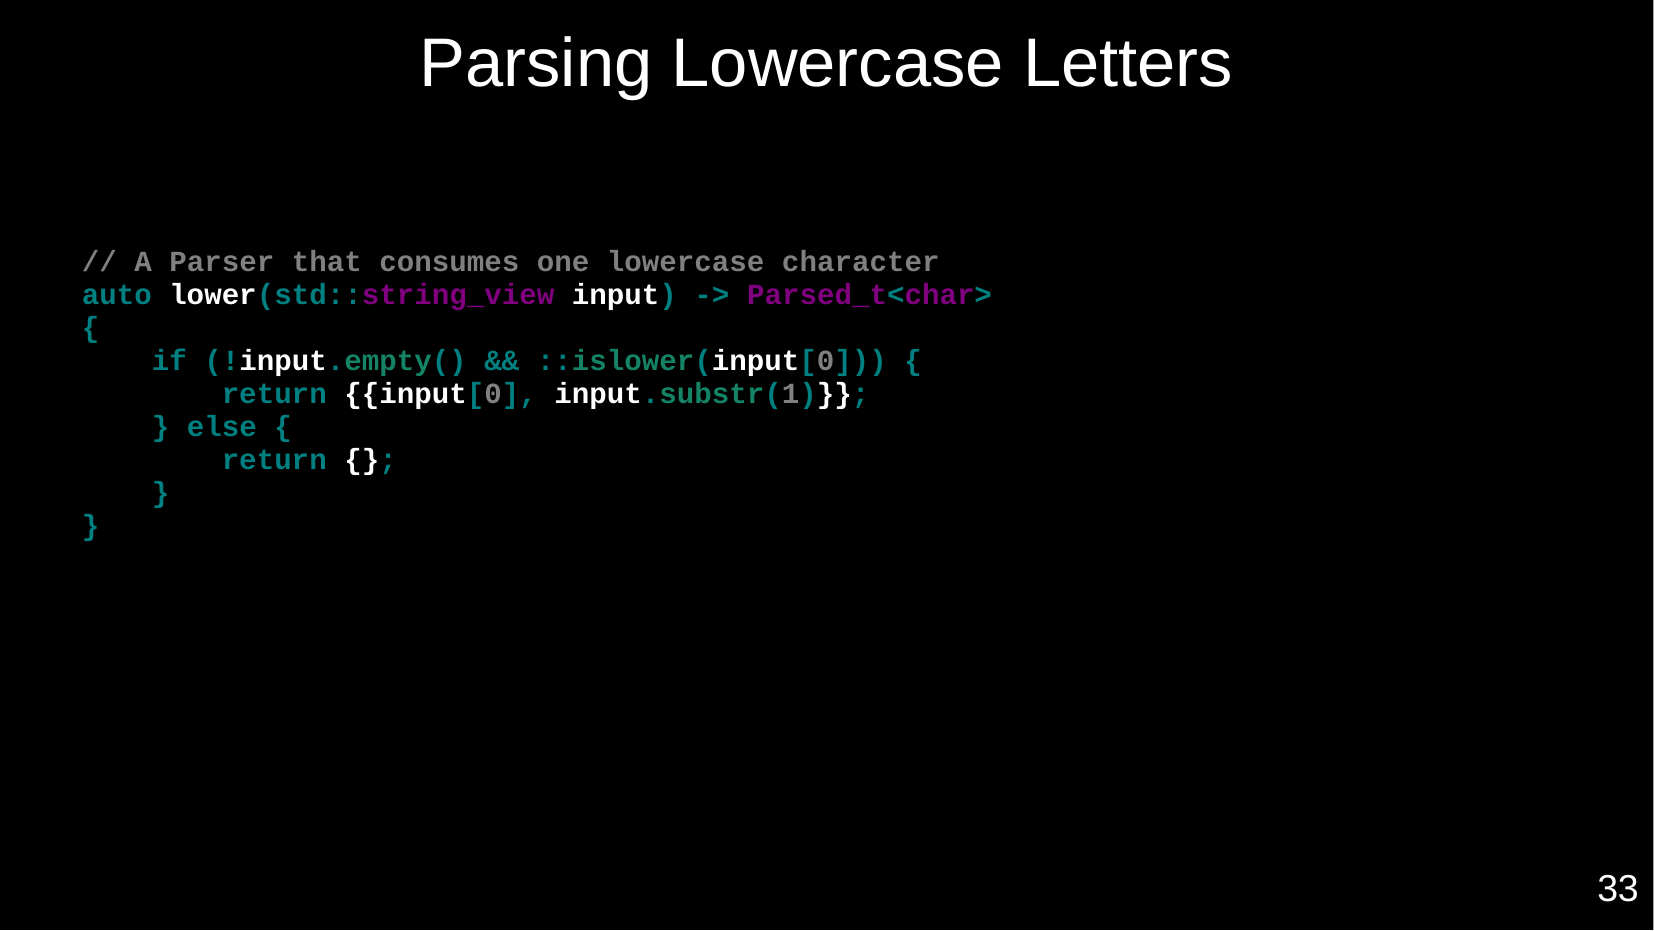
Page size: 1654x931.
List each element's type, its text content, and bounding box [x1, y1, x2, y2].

text_box // A Parser that consumes one lowercase character auto lower(std::string_view input) -> Parsed_t<char> { if (!input.empty() && ::islower(input[0])) { return {{input[0], input.substr(1)}}; } else { return {}; } } [81, 133, 1571, 889]
text_box <number> [1024, 860, 1654, 931]
title Parsing Lowercase Letters [82, 4, 1571, 121]
